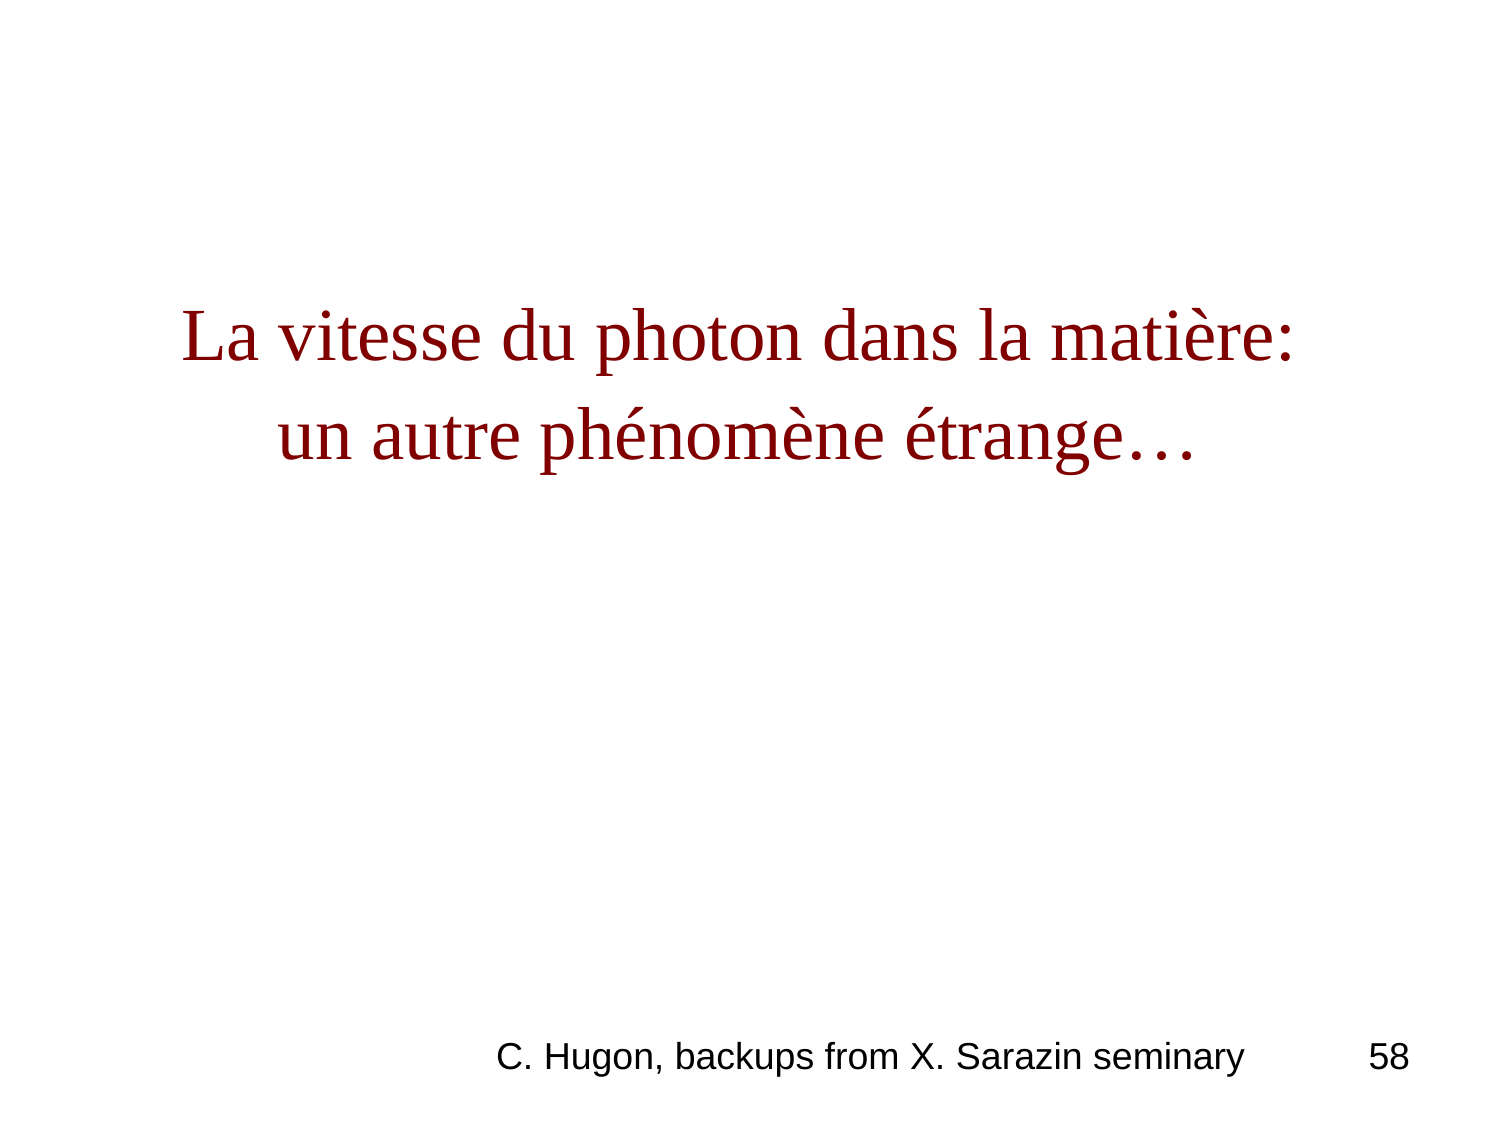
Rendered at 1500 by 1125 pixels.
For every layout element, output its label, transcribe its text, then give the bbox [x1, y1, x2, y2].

text_box La vitesse du photon dans la matière: un autre phénomène étrange… [103, 268, 1375, 483]
